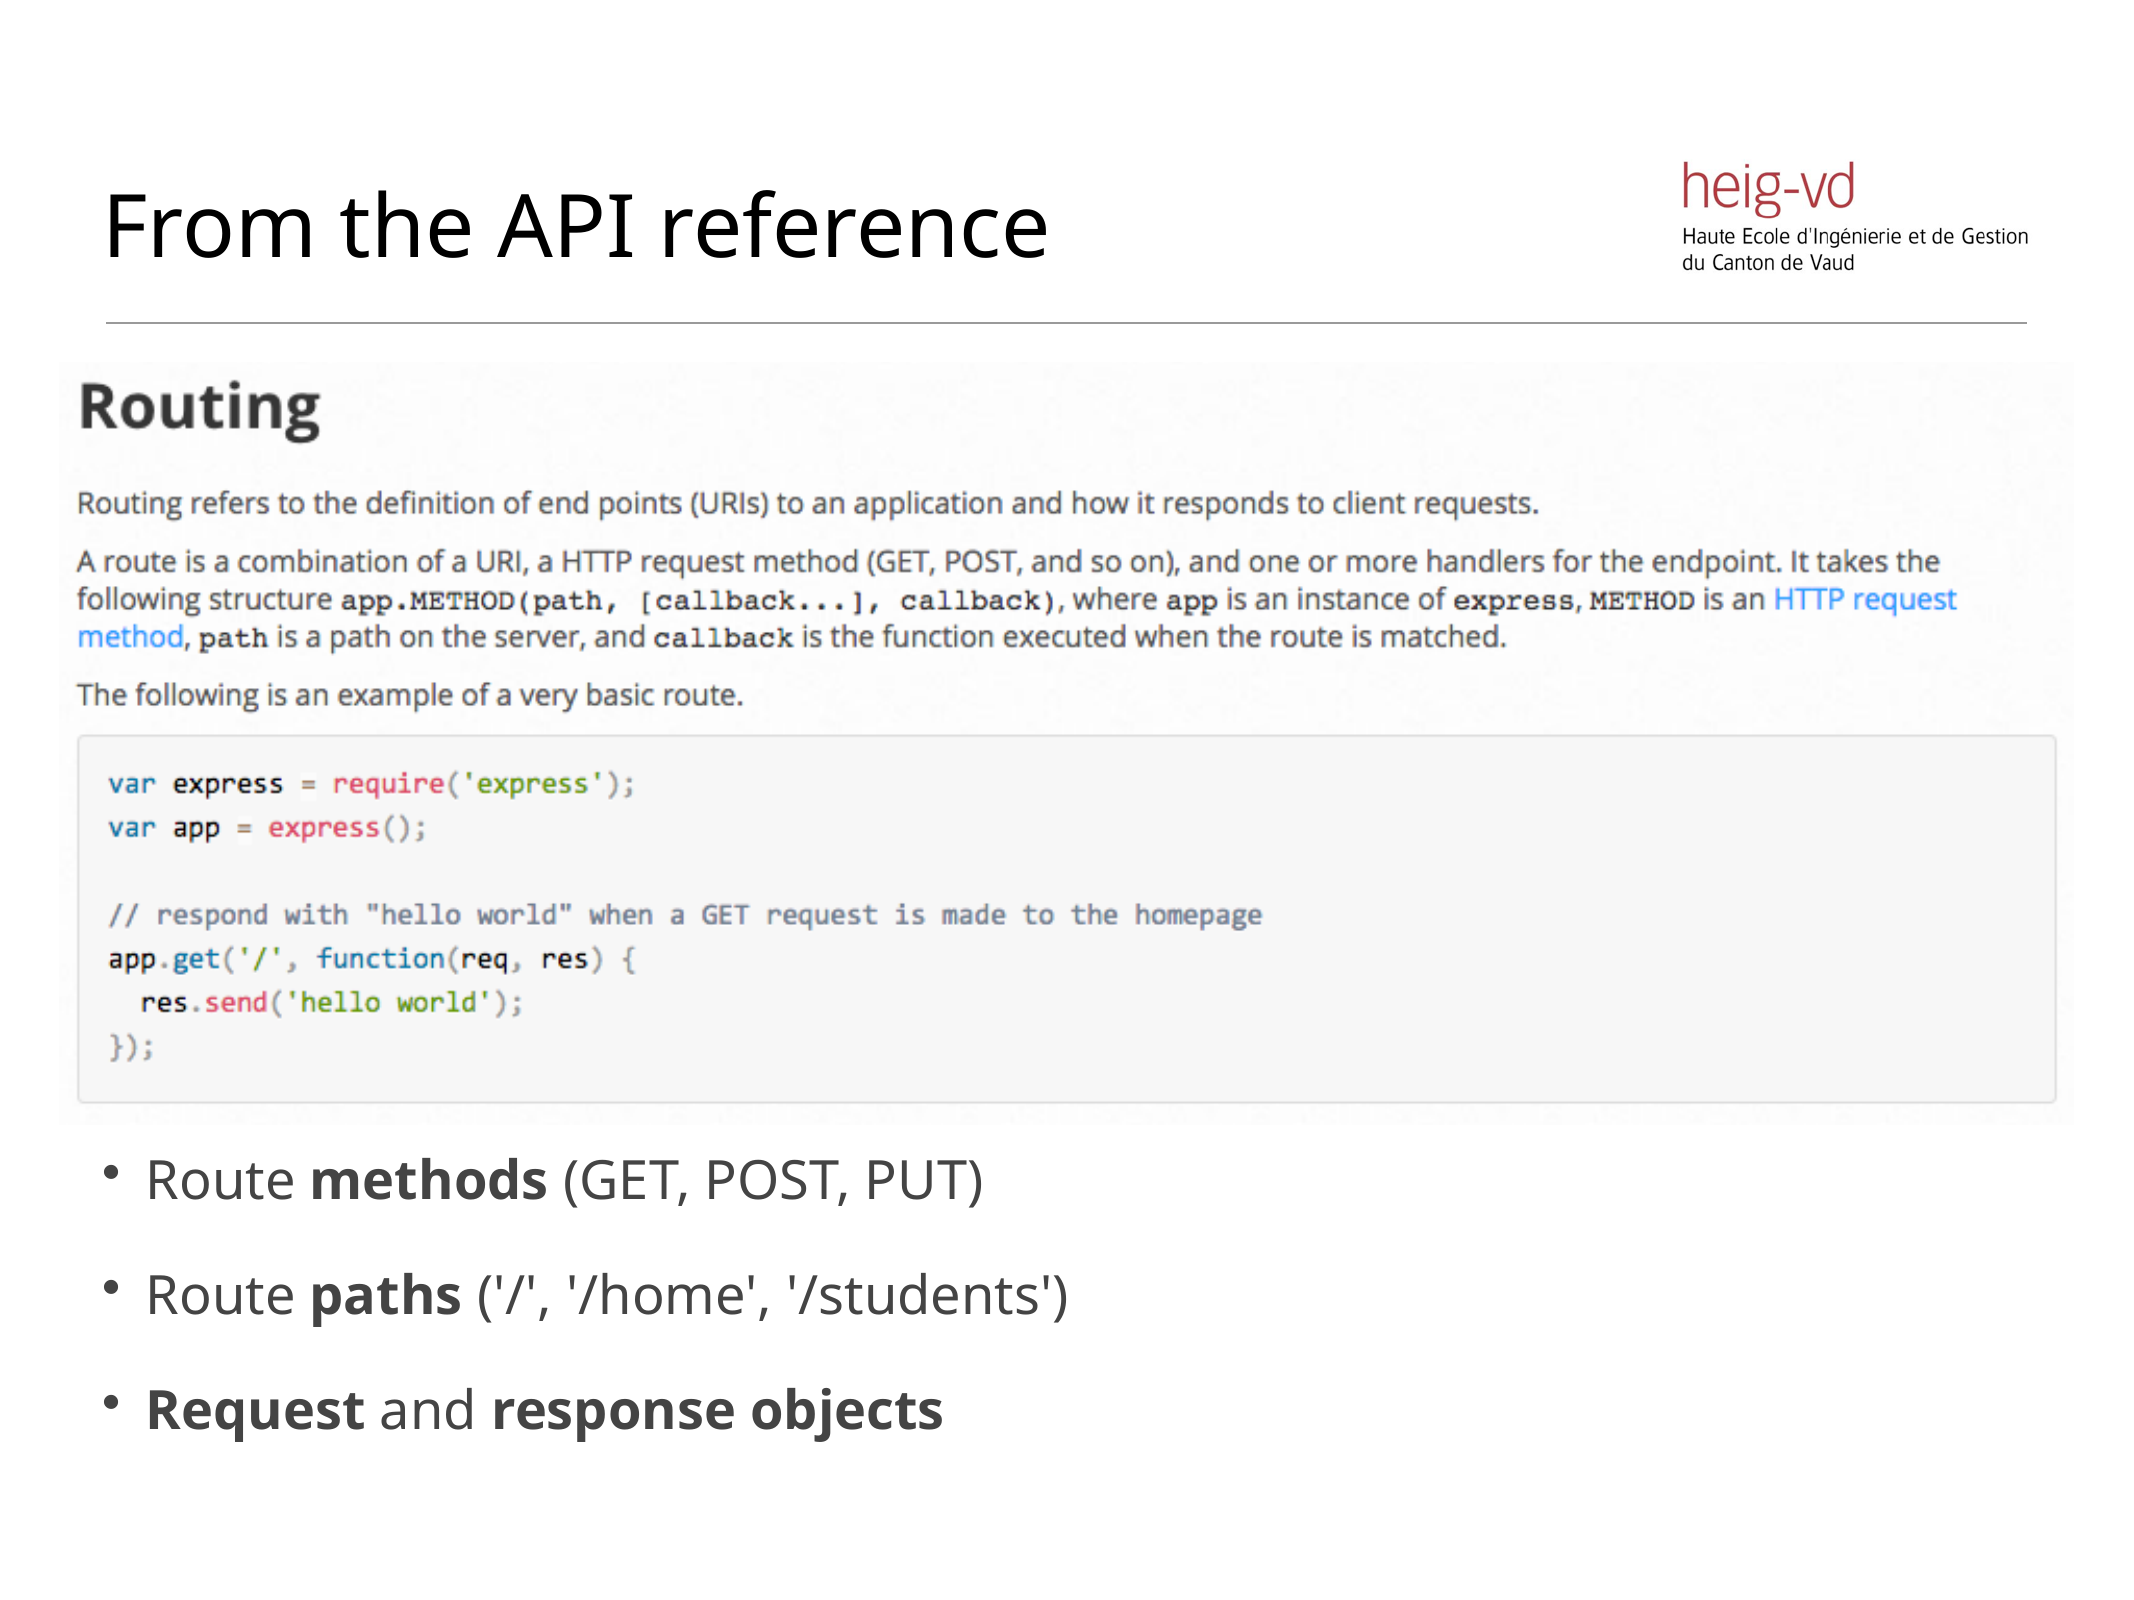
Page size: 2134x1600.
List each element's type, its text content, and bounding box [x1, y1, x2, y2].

title From the API reference [93, 54, 2040, 284]
list Route methods (GET, POST, PUT) Route paths ('/', '/home', '/students') Request and response objects [93, 1137, 2040, 1459]
picture [59, 362, 2074, 1125]
